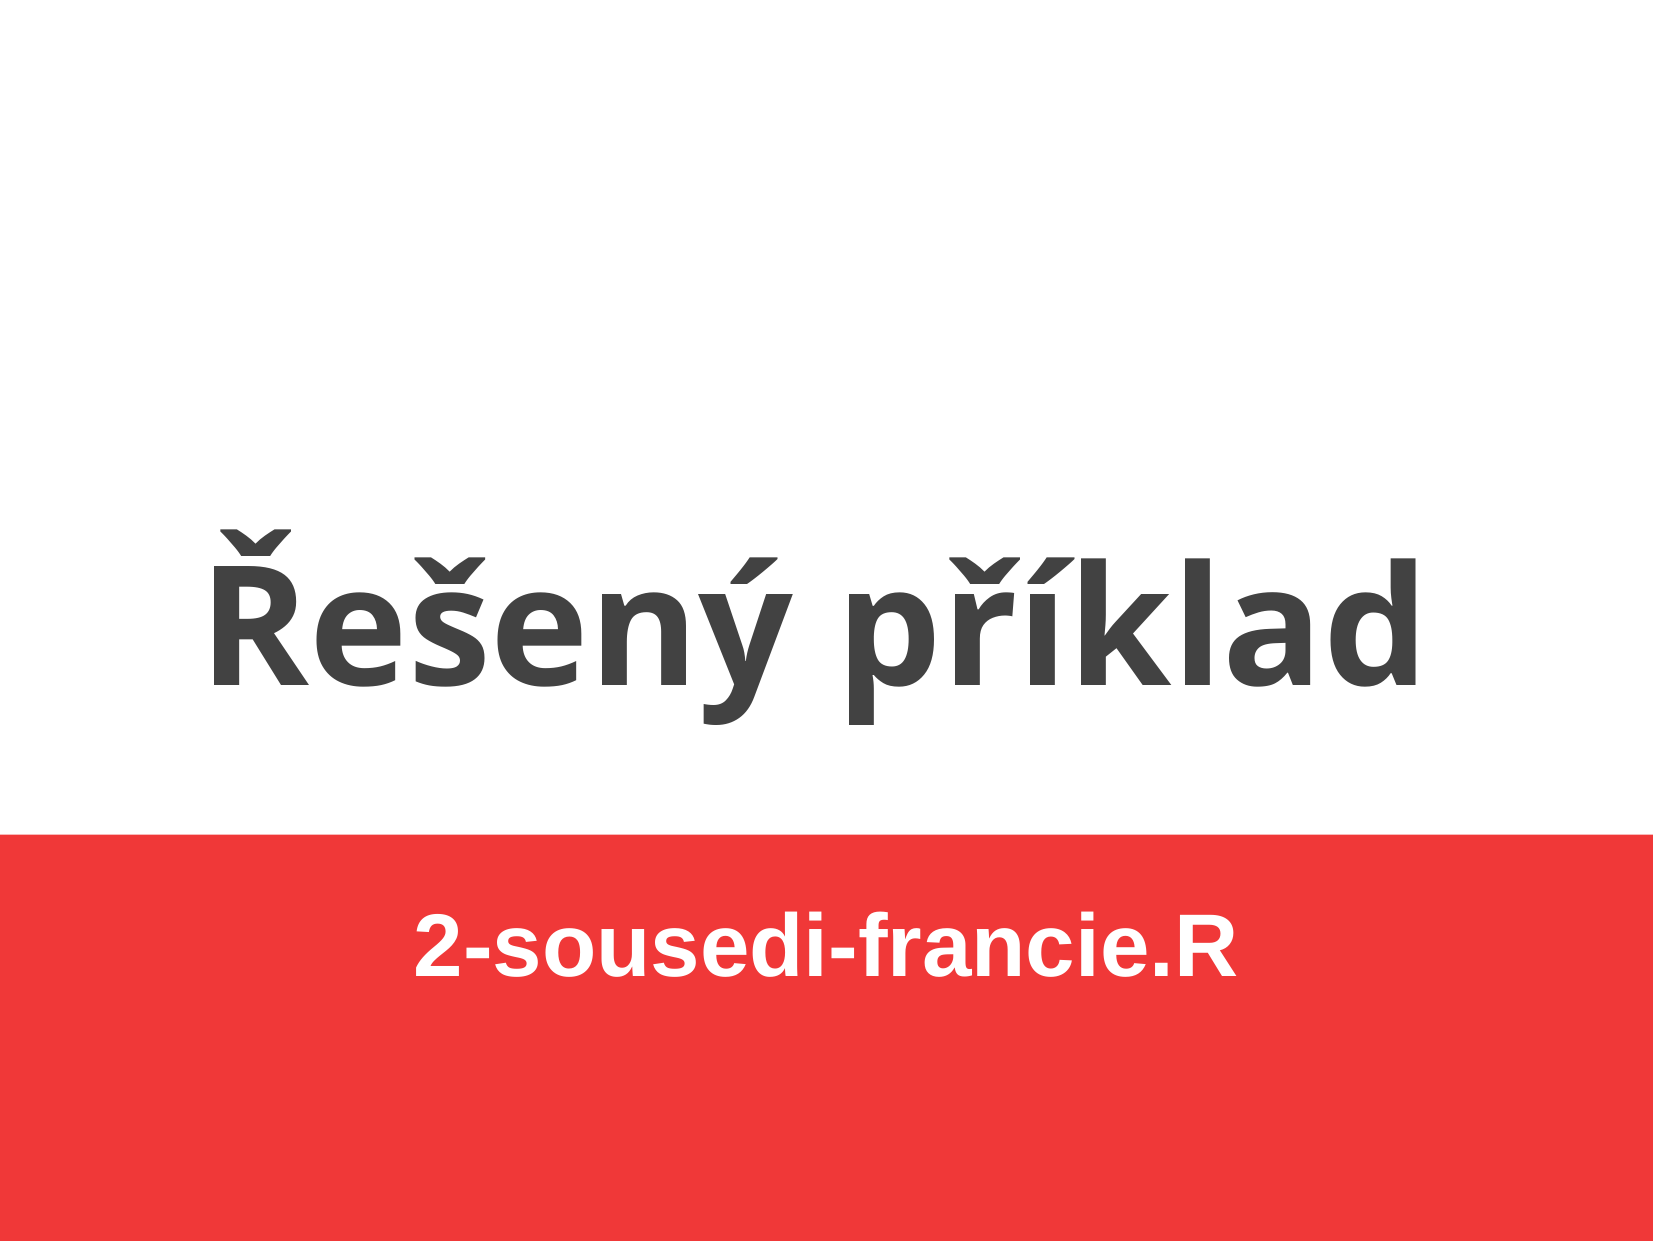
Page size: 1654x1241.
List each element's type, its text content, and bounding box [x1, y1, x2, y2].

title Řešený příklad [70, 430, 1559, 812]
subtitle 2-sousedi-francie.R [82, 881, 1571, 1010]
